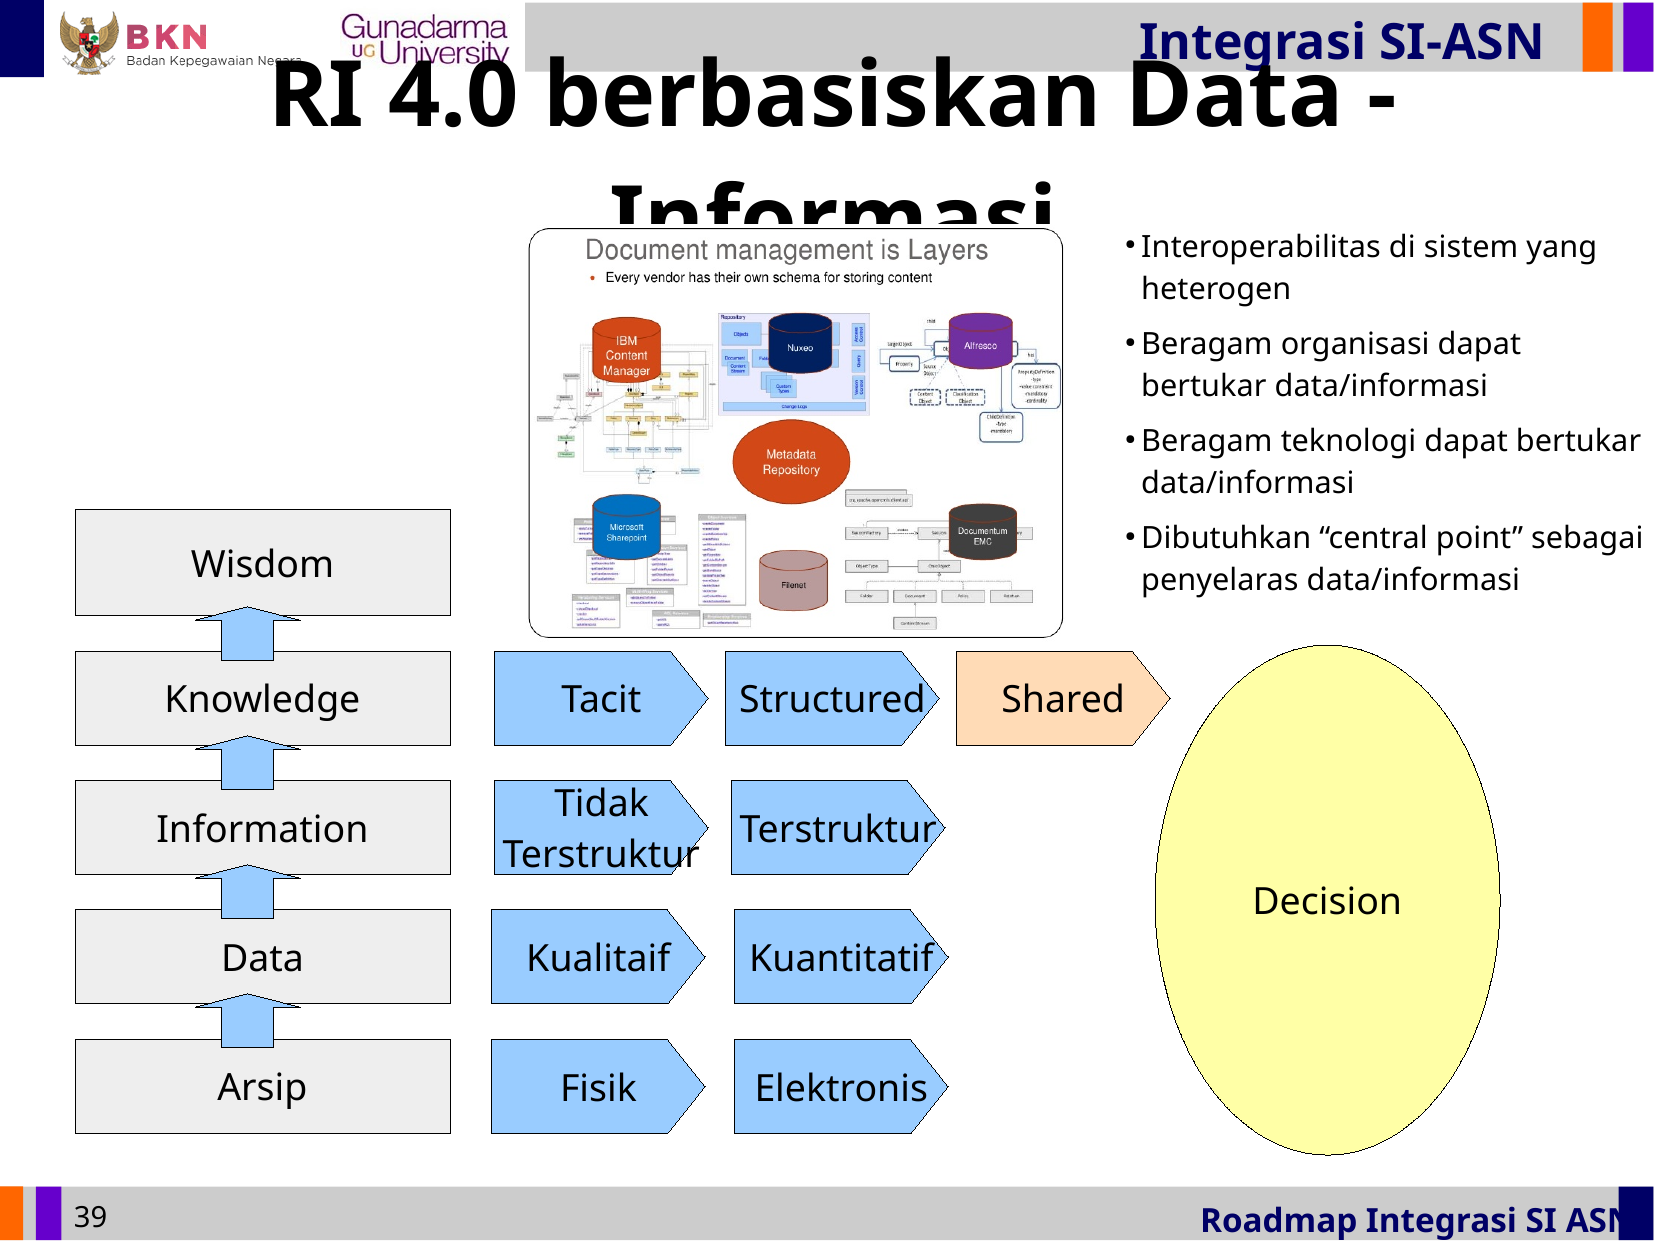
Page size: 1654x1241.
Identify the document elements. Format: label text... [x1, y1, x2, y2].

text_box Data [75, 909, 451, 1004]
text_box Tacit [494, 651, 709, 746]
text_box Knowledge [75, 651, 451, 746]
list Interoperabilitas di sistem yang heterogen Beragam organisasi dapat bertukar data/informasi Beragam teknologi dapat bertukar data/informasi Dibutuhkan “central point” sebagai penyelaras data/informasi [1125, 225, 1651, 610]
picture [525, 224, 1066, 643]
text_box [195, 993, 301, 1048]
text_box Tidak Terstruktur [494, 780, 709, 875]
text_box Elektronis [734, 1039, 949, 1134]
text_box Arsip [75, 1039, 451, 1134]
text_box [195, 606, 301, 661]
text_box Fisik [491, 1039, 706, 1134]
text_box Shared [956, 651, 1171, 746]
text_box Structured [725, 651, 940, 746]
text_box Wisdom [75, 509, 451, 616]
picture [340, 0, 510, 70]
text_box [195, 735, 301, 790]
text_box Decision [1155, 645, 1501, 1156]
text_box Information [75, 780, 451, 875]
text_box Kualitaif [491, 909, 706, 1004]
text_box [195, 864, 301, 919]
picture [60, 11, 301, 75]
text_box Terstruktur [731, 780, 946, 875]
text_box Kuantitatif [734, 909, 949, 1004]
title RI 4.0 berbasiskan Data - Informasi [77, 90, 1591, 217]
